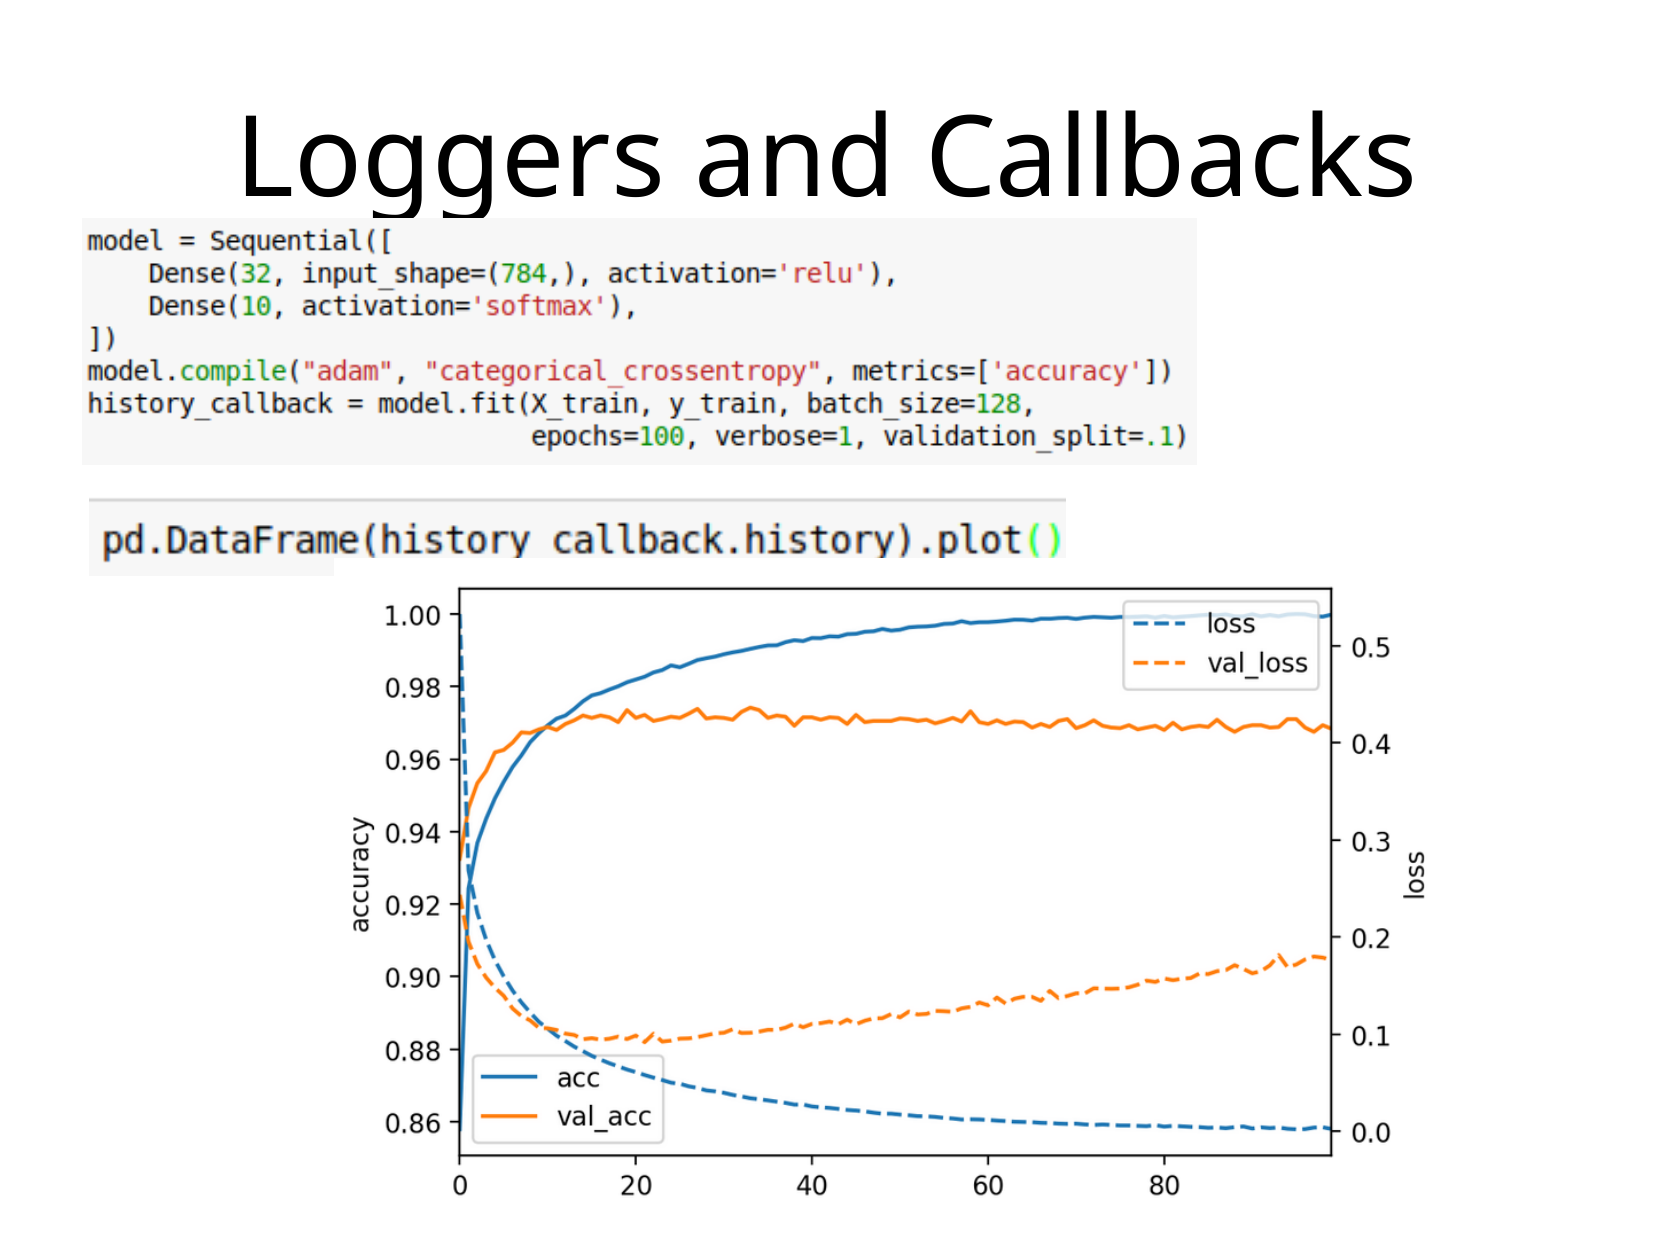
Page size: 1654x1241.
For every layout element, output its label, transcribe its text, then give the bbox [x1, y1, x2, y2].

title Loggers and Callbacks [82, 49, 1571, 257]
picture [89, 494, 1456, 1216]
picture [82, 218, 1197, 466]
